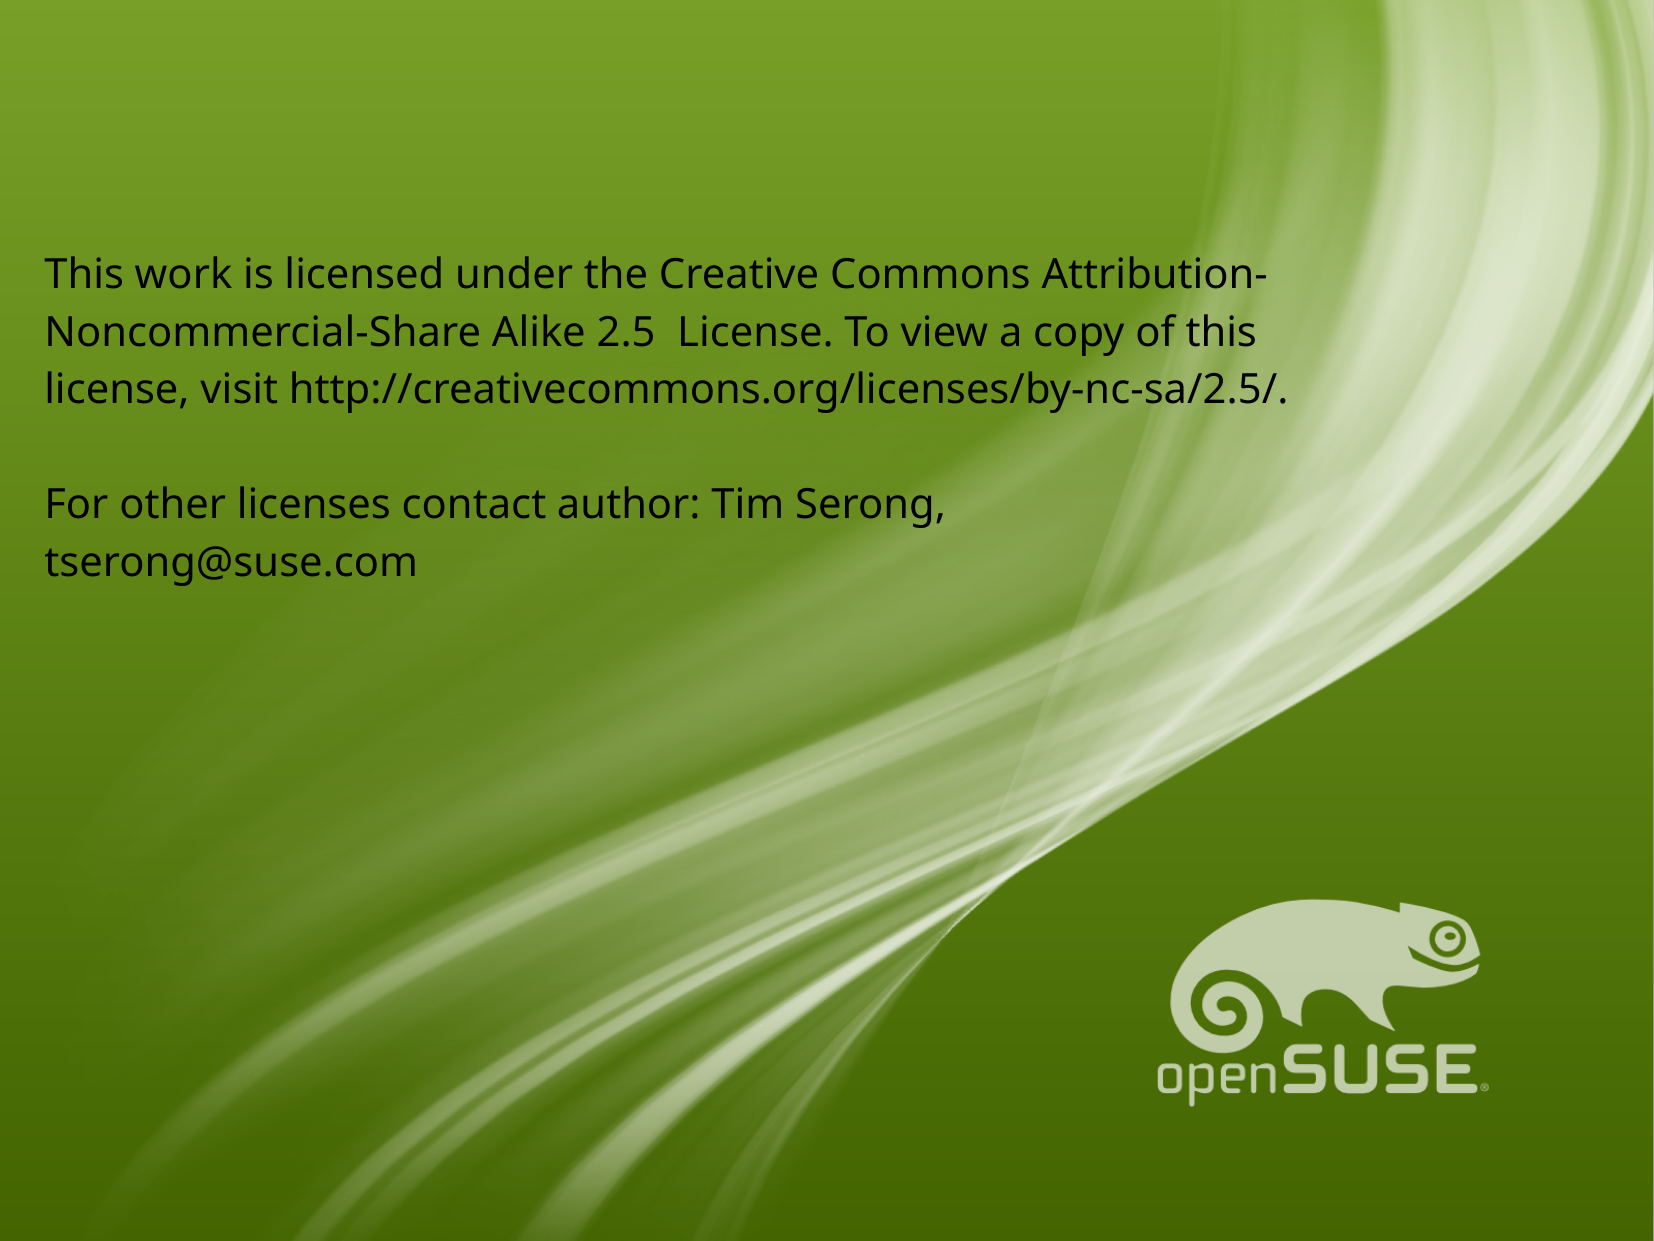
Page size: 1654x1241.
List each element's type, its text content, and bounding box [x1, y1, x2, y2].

text_box This work is licensed under the Creative Commons Attribution-Noncommercial-Share Alike 2.5 License. To view a copy of this license, visit http://creativecommons.org/licenses/by-nc-sa/2.5/. For other licenses contact author: Tim Serong, tserong@suse.com [29, 236, 1329, 622]
picture [0, 0, 1654, 1241]
